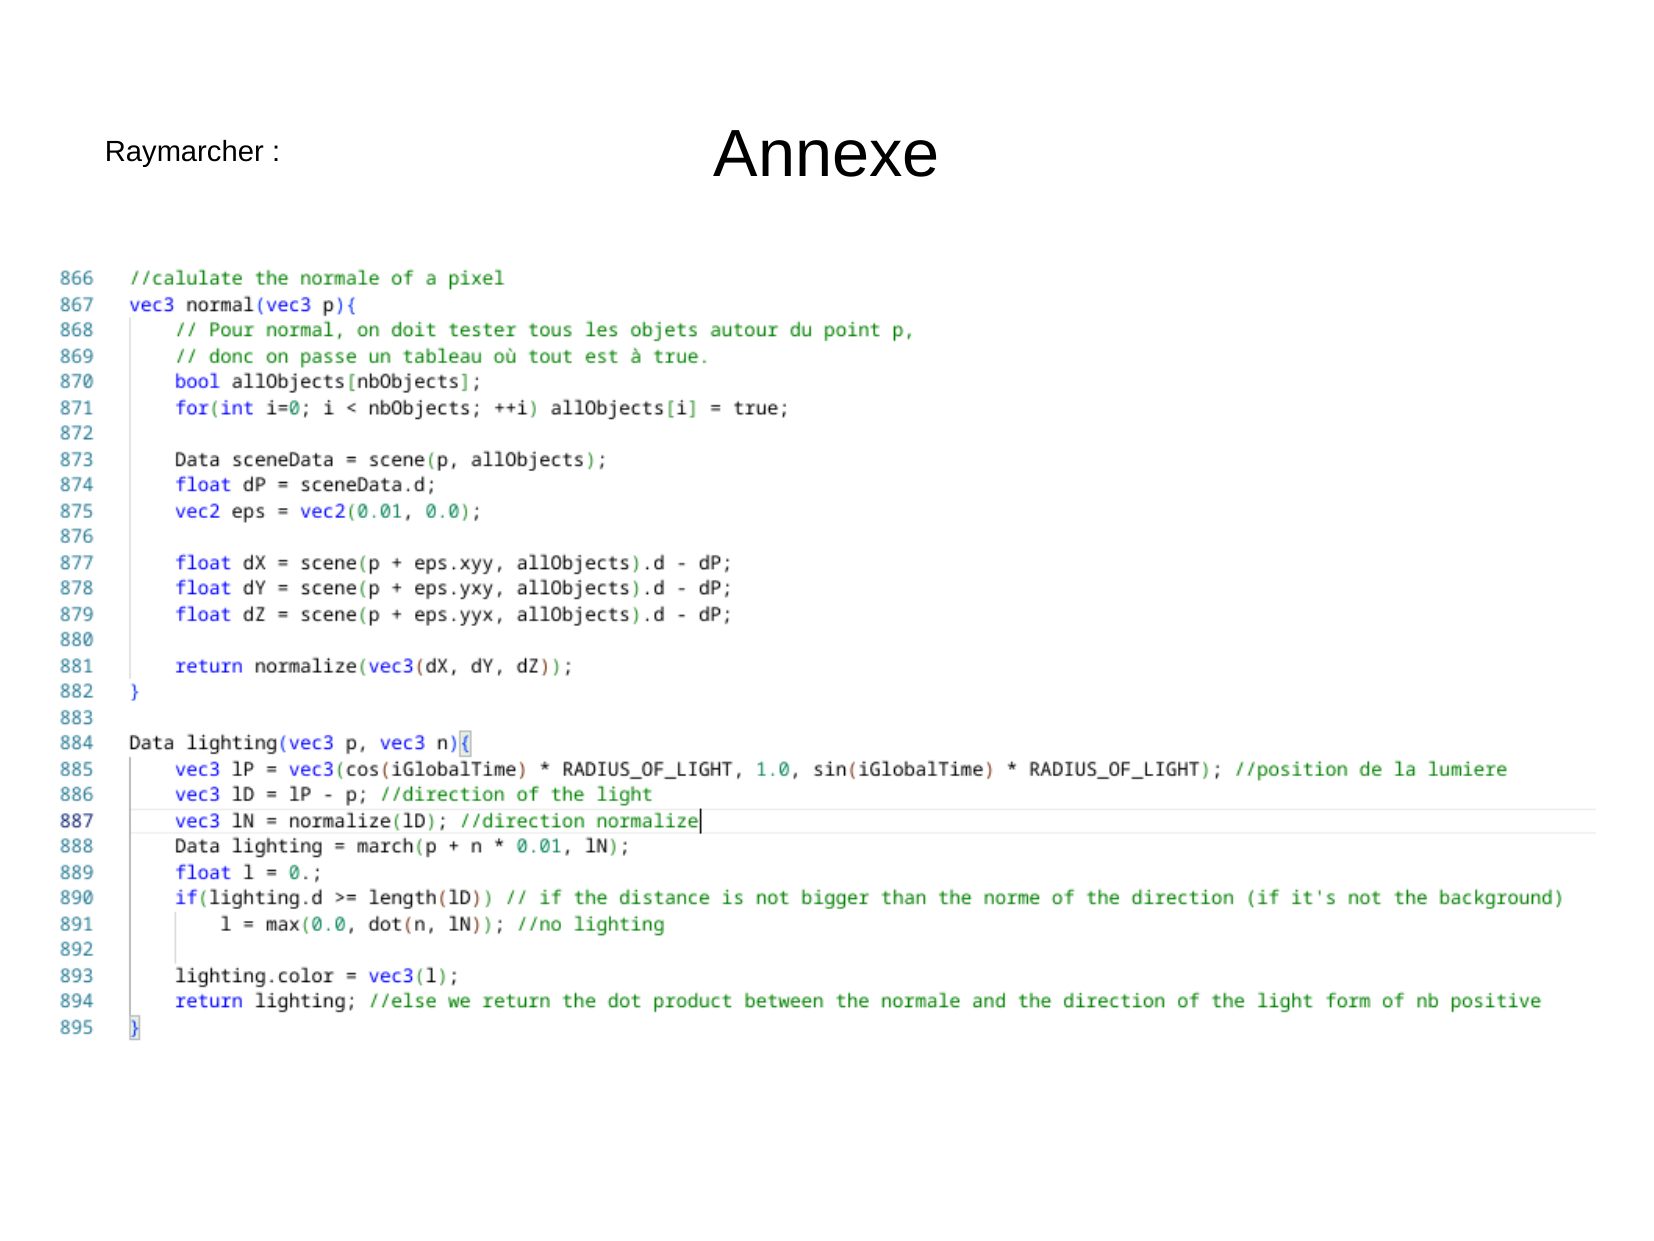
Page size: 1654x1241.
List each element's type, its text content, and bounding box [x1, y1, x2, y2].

picture [56, 263, 1596, 1042]
title Annexe [82, 49, 1571, 257]
text_box Raymarcher : [90, 127, 305, 176]
